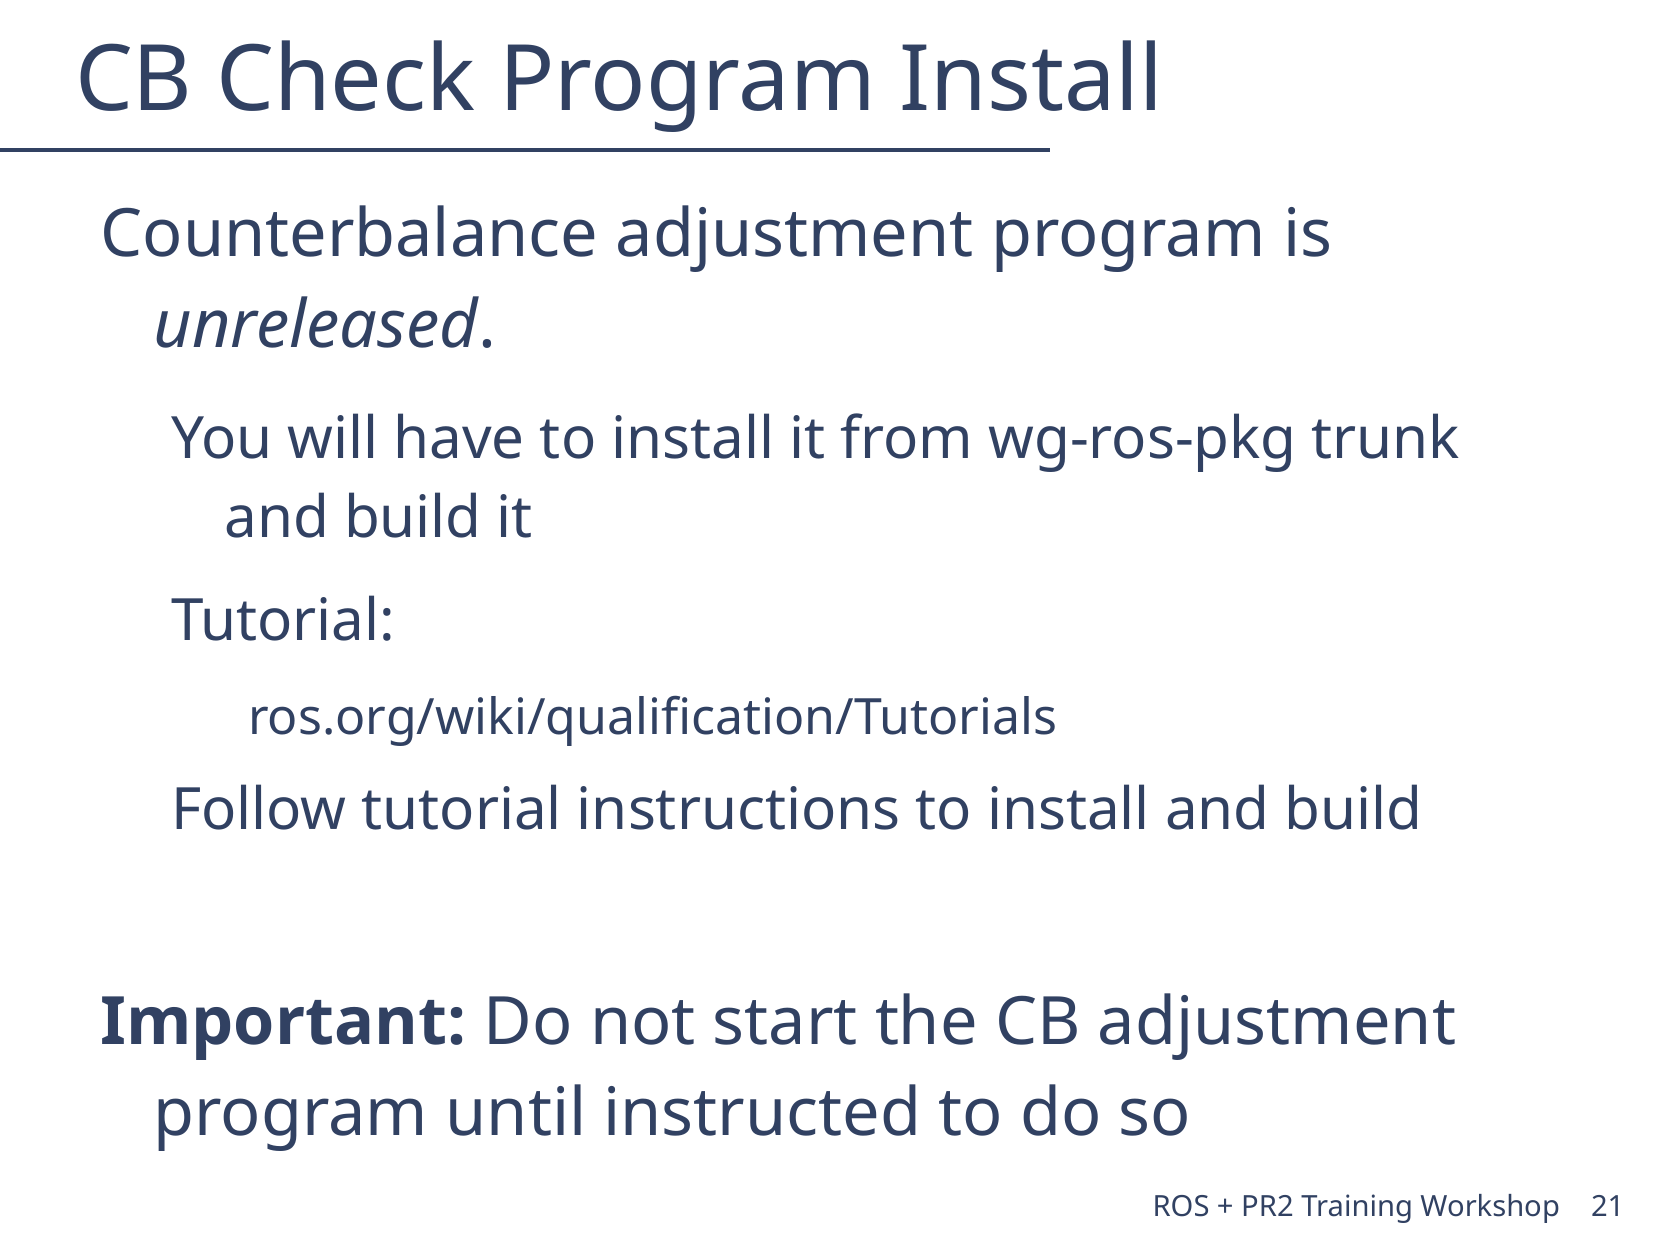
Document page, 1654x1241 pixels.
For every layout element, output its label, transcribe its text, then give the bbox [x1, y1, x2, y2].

list Counterbalance adjustment program is unreleased. You will have to install it from wg-ros-pkg trunk and build it Tutorial: ros.org/wiki/qualification/Tutorials Follow tutorial instructions to install and build Important: Do not start the CB adjustment program until instructed to do so [82, 185, 1571, 1109]
title CB Check Program Install [75, 0, 1564, 151]
